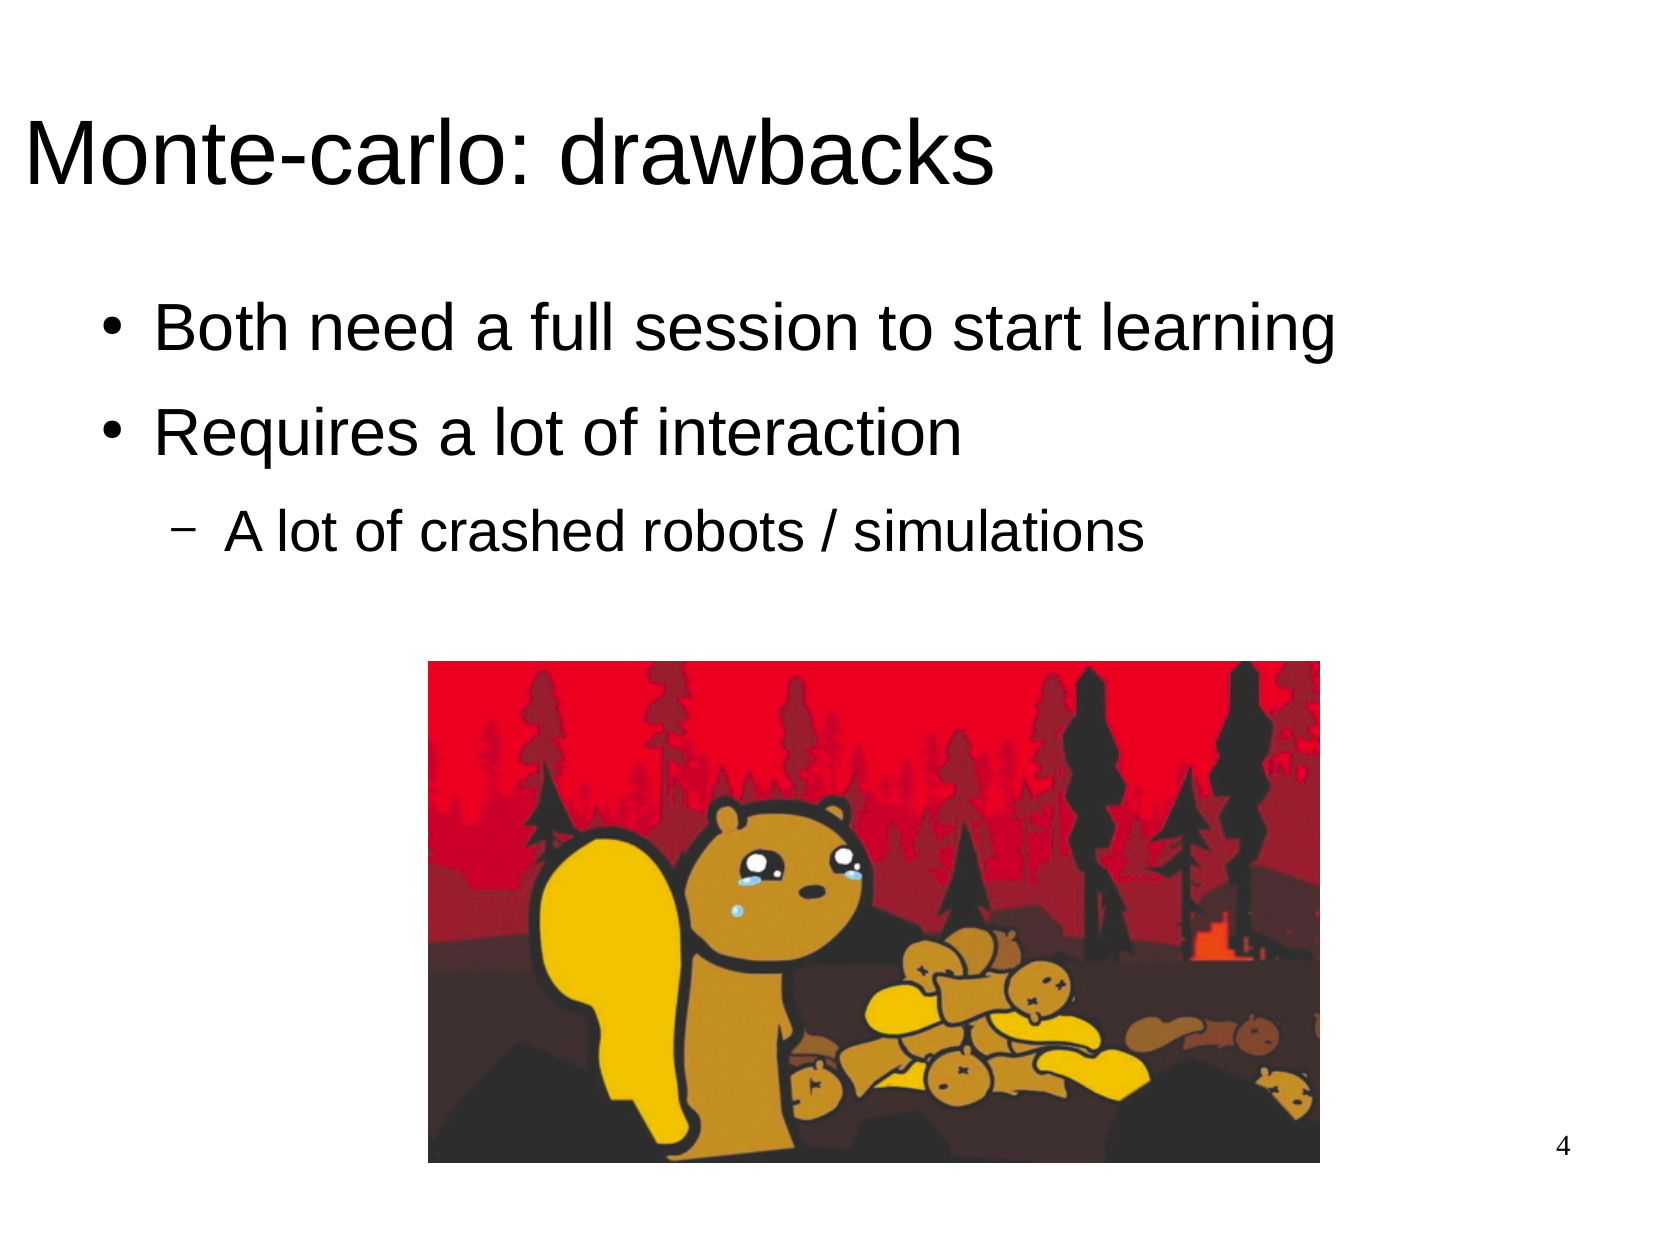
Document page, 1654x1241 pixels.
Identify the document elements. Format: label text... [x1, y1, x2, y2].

picture [428, 661, 1320, 1163]
list Both need a full session to start learning Requires a lot of interaction A lot of crashed robots / simulations [82, 290, 1571, 1010]
title Monte-carlo: drawbacks [23, 49, 1512, 257]
